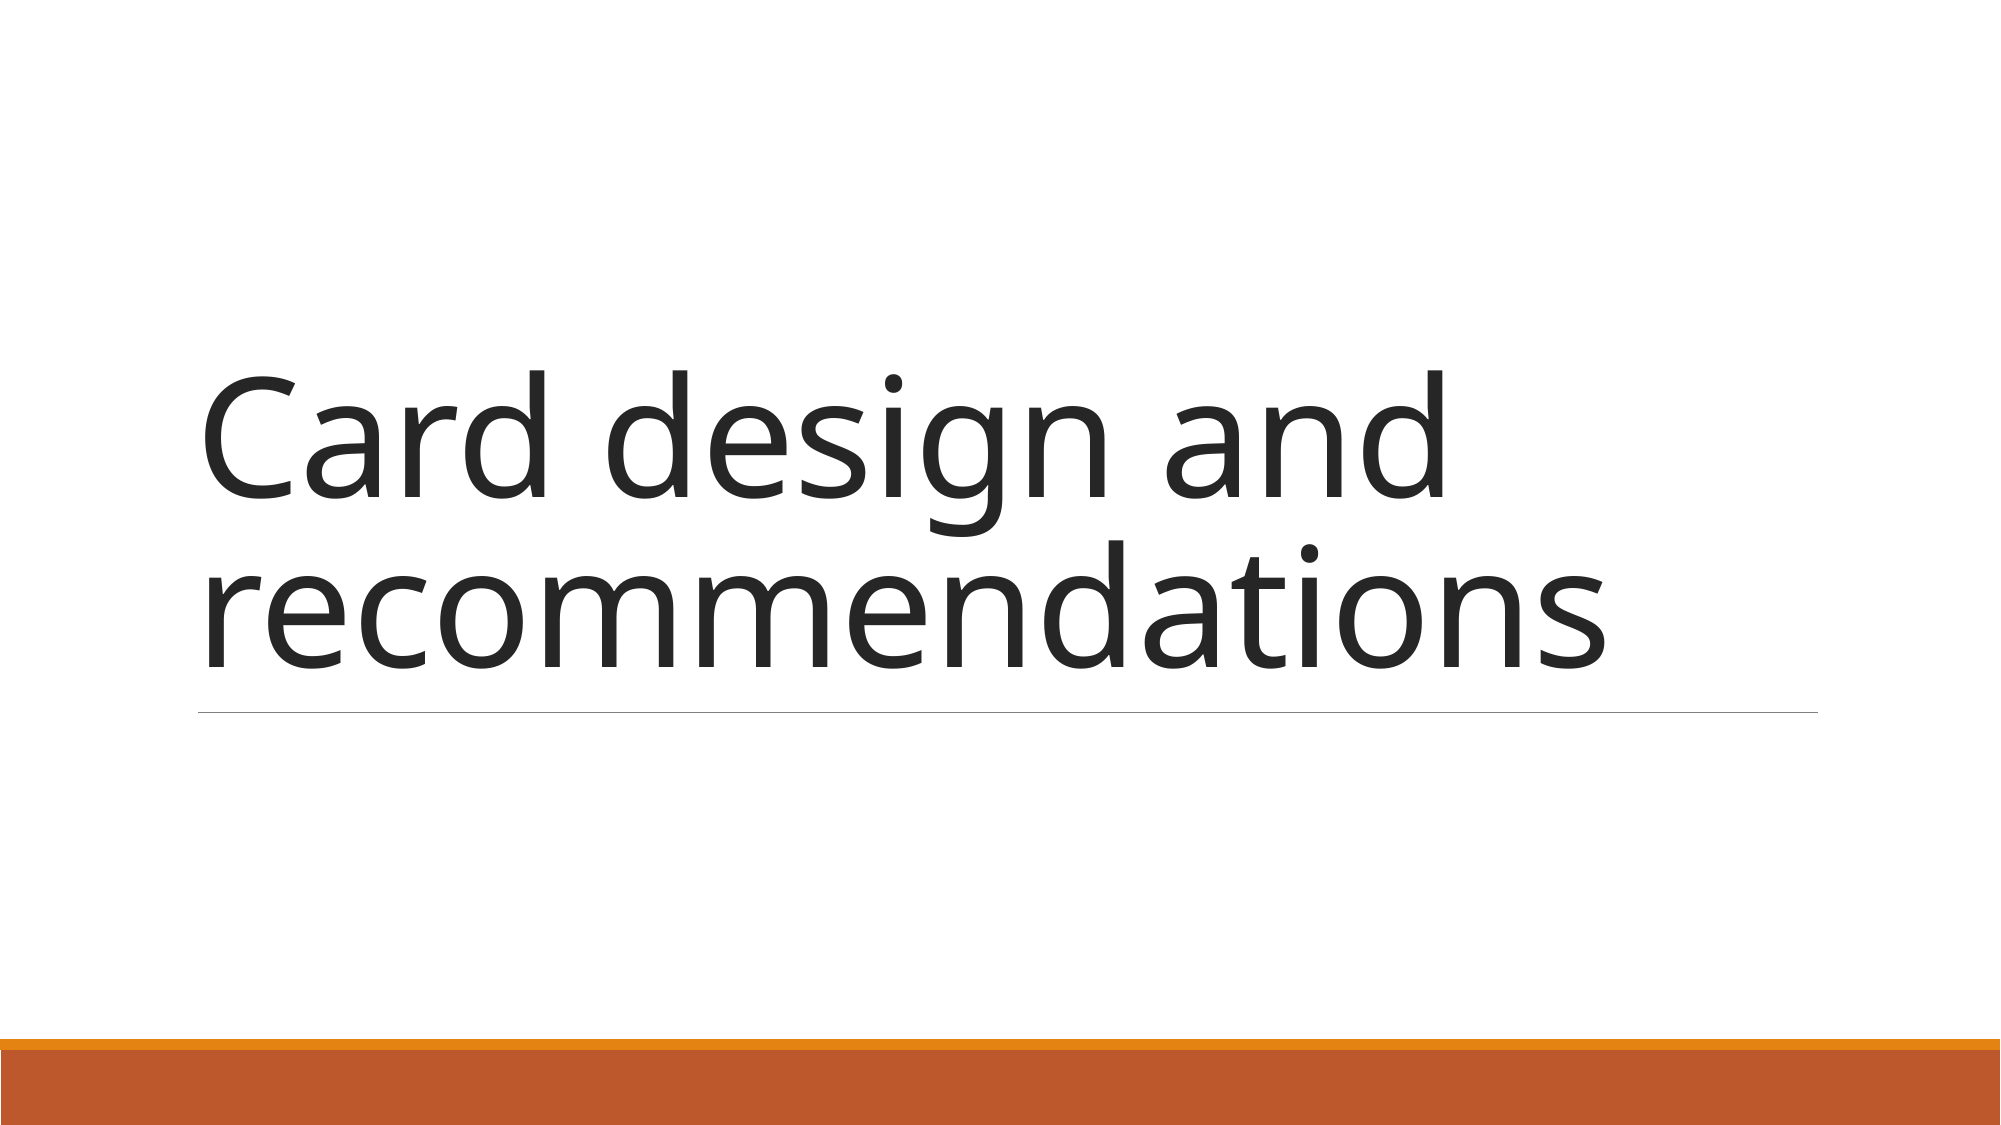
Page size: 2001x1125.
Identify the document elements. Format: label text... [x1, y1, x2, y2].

title Card design and recommendations [180, 124, 1831, 710]
